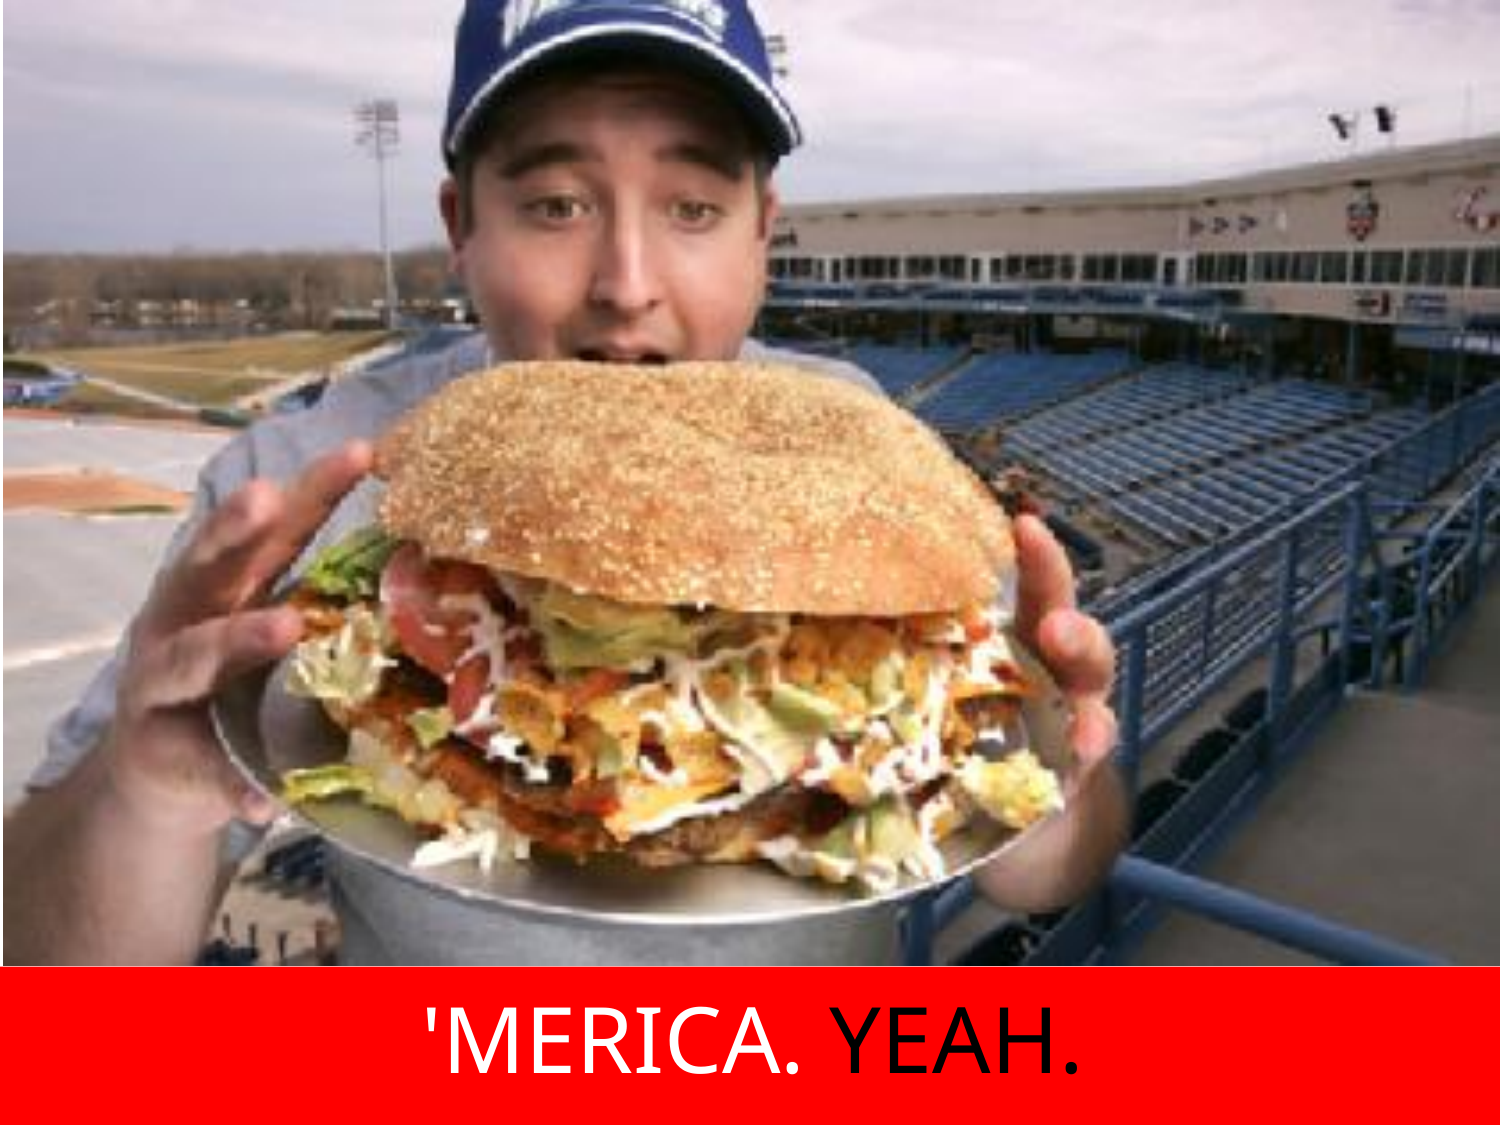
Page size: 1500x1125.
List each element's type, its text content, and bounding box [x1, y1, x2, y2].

list 'MERICA. YEAH. [28, 974, 1478, 1111]
picture [3, 0, 1500, 966]
